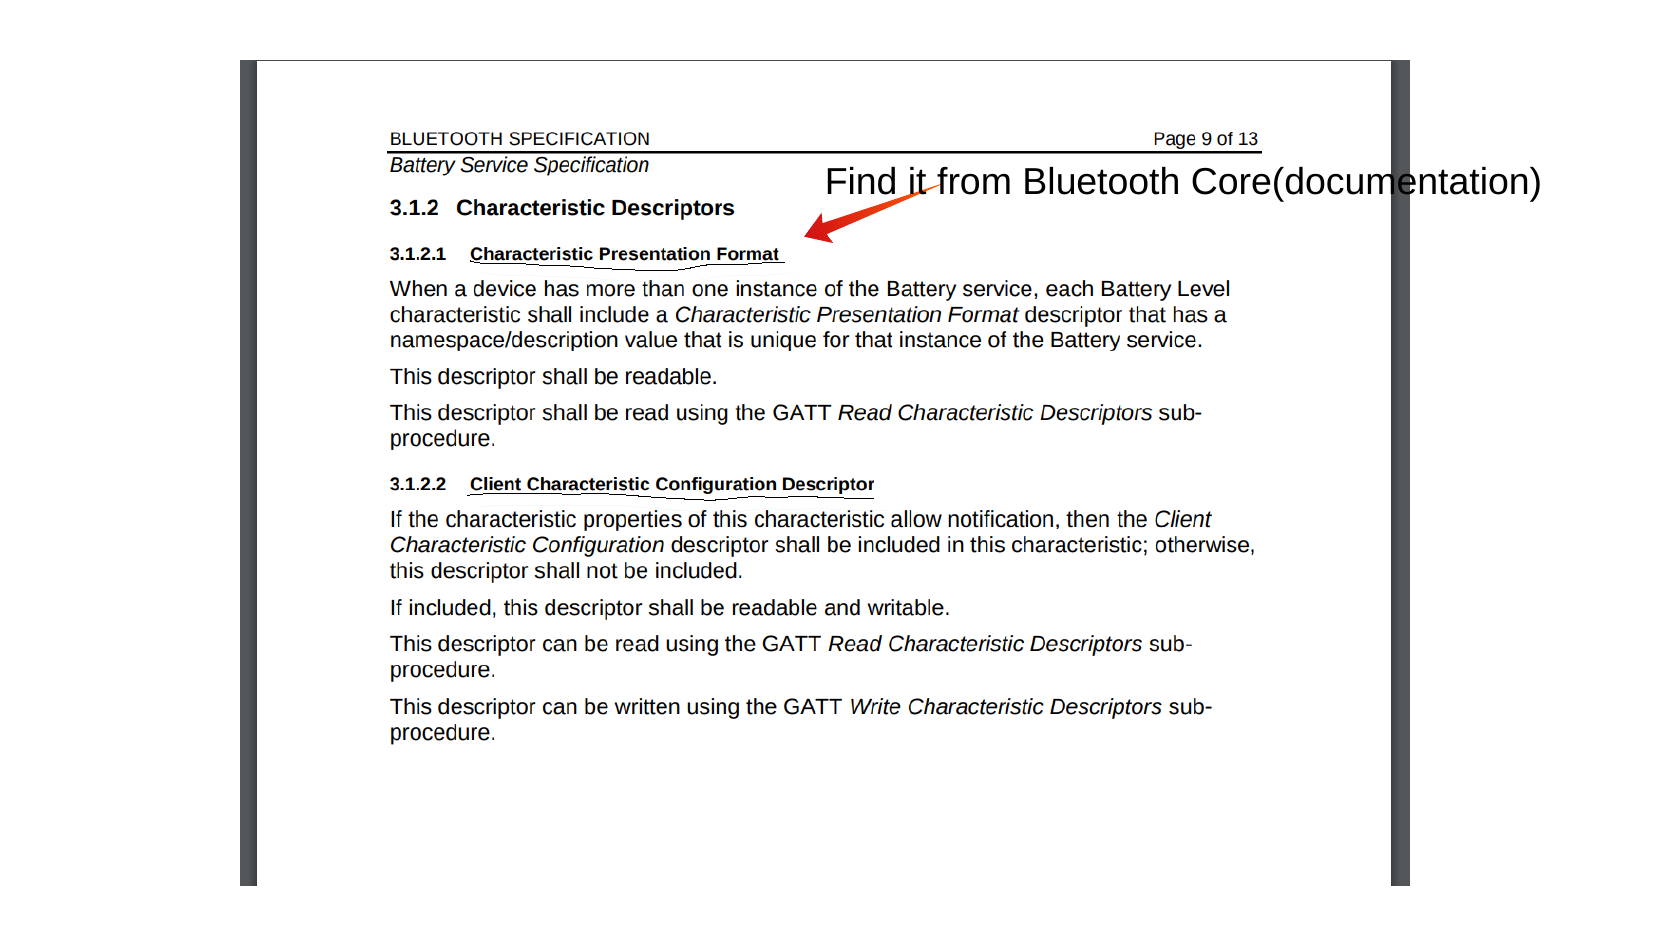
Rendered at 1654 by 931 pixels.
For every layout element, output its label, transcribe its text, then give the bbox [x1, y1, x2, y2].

text_box Find it from Bluetooth Core(documentation) [810, 153, 1558, 211]
picture [240, 60, 1410, 886]
